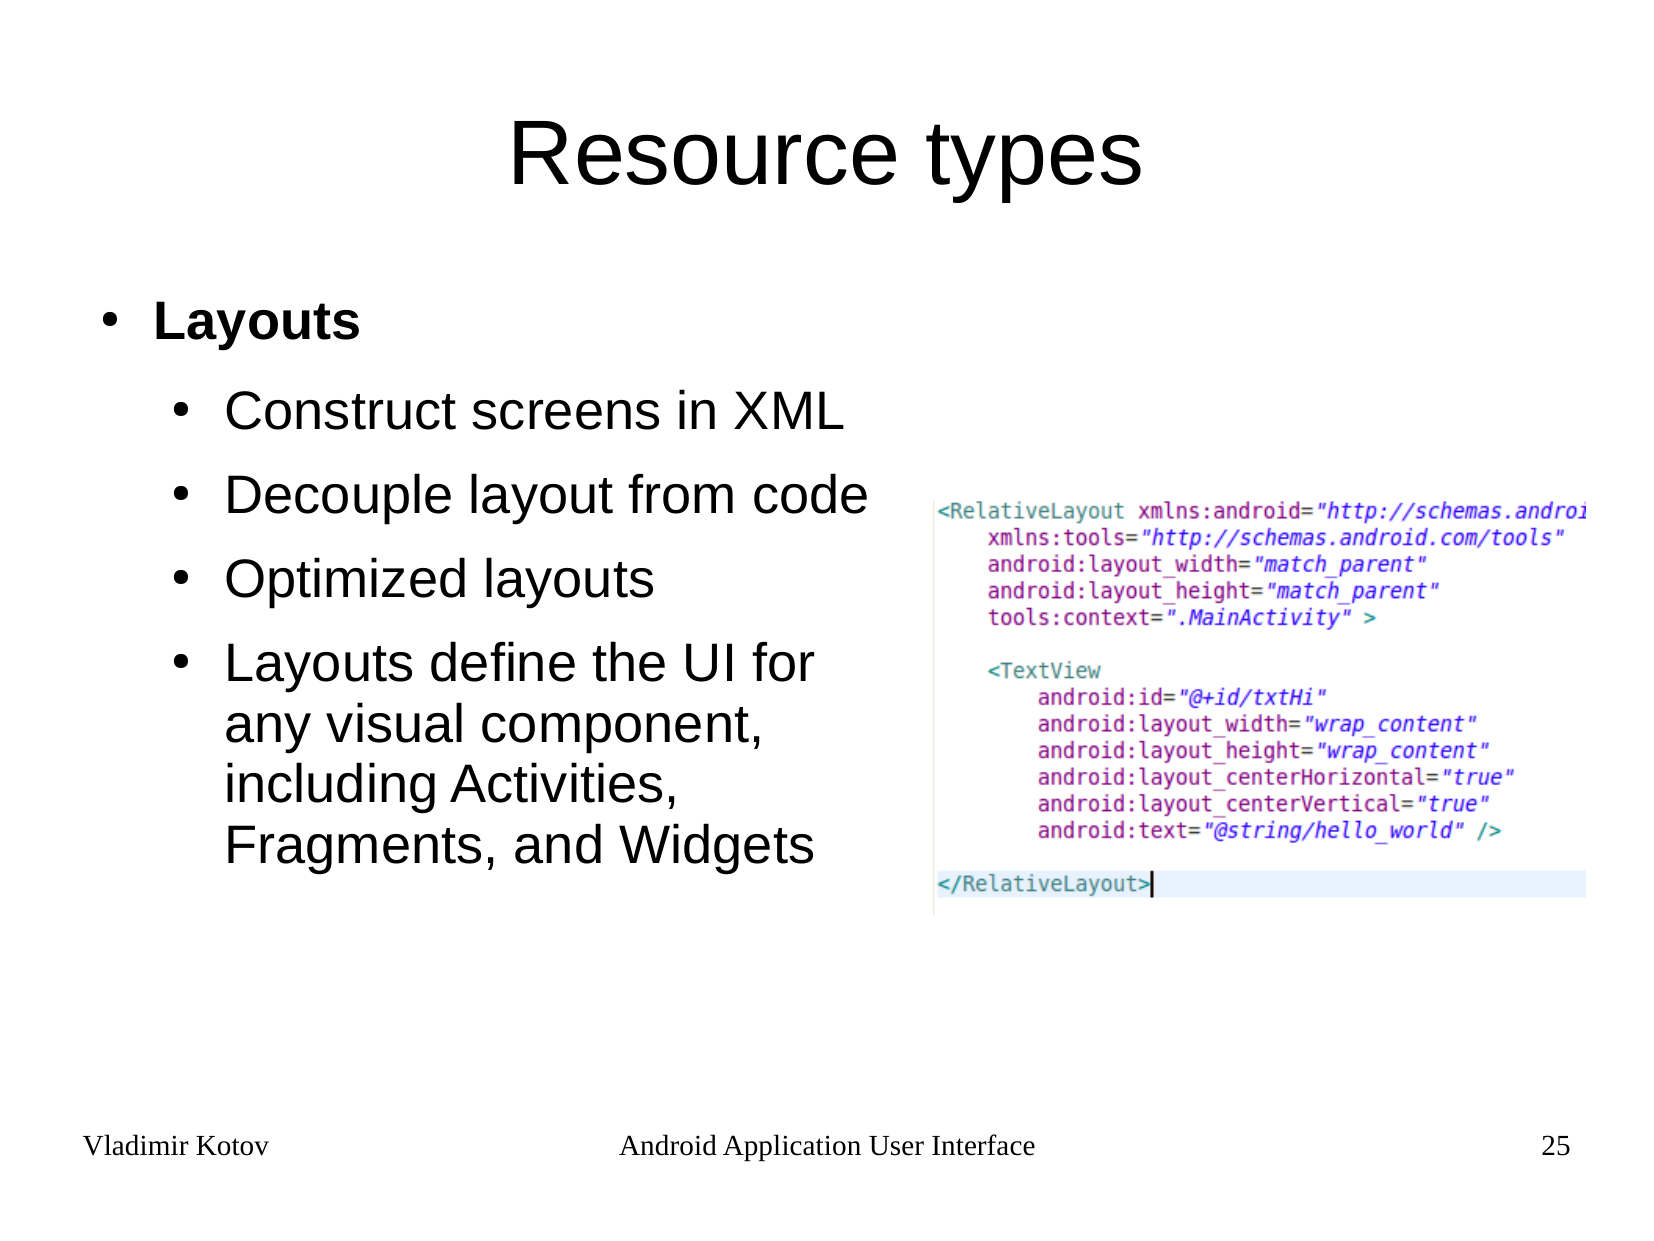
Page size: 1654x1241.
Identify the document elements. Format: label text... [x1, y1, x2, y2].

list Layouts Construct screens in XML Decouple layout from code Optimized layouts Layouts define the UI for any visual component, including Activities, Fragments, and Widgets [82, 290, 908, 1109]
picture [933, 500, 1586, 915]
title Resource types [82, 56, 1571, 250]
